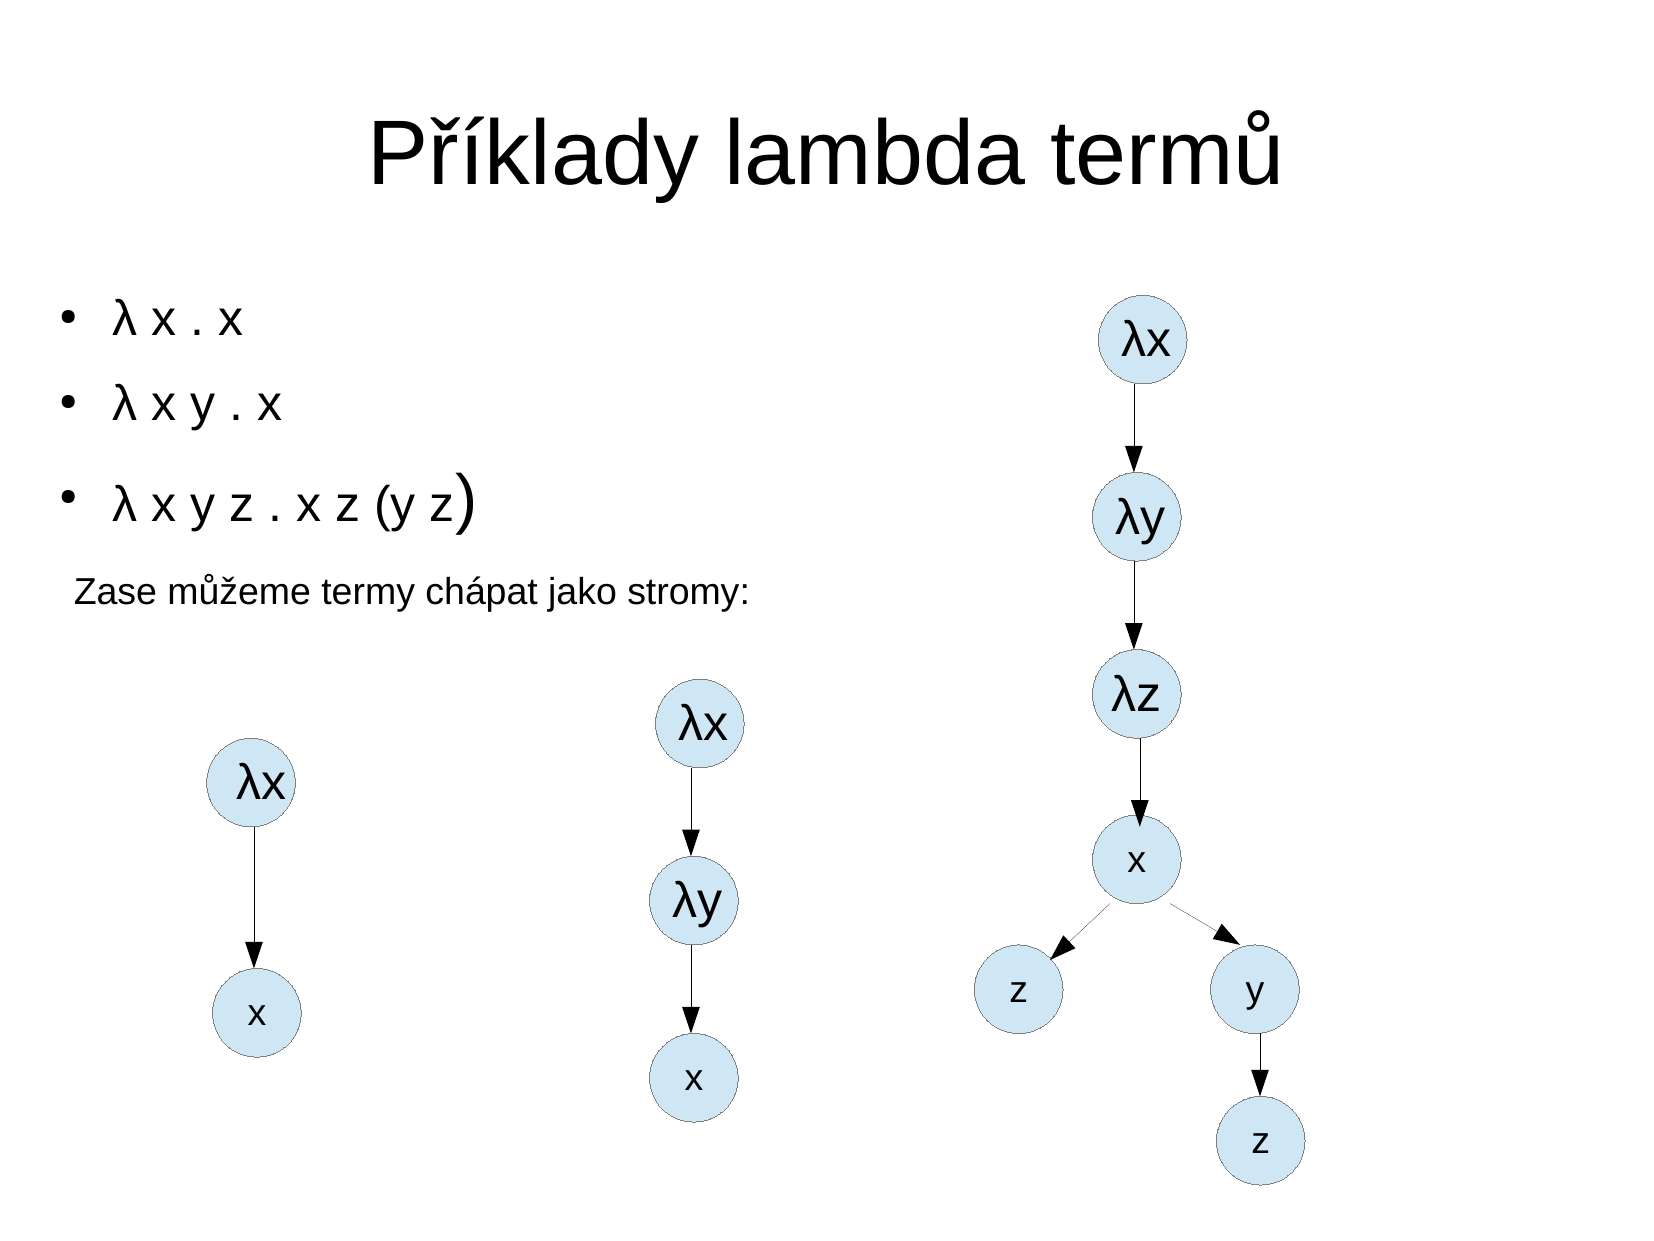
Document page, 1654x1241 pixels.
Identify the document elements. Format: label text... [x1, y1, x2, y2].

text_box λy [649, 856, 739, 945]
title Příklady lambda termů [82, 49, 1571, 257]
text_box λx [206, 738, 296, 827]
list λ x . x λ x y . x λ x y z . x z (y z) [41, 290, 768, 591]
text_box x [212, 968, 302, 1058]
text_box x [649, 1033, 739, 1123]
text_box z [1216, 1096, 1306, 1186]
text_box λx [1098, 295, 1188, 384]
text_box λy [1092, 472, 1182, 562]
text_box z [974, 944, 1064, 1034]
text_box λx [655, 679, 745, 768]
text_box x [1092, 815, 1182, 904]
text_box Zase můžeme termy chápat jako stromy: [59, 563, 765, 621]
text_box y [1210, 944, 1300, 1034]
text_box λz [1092, 649, 1182, 739]
